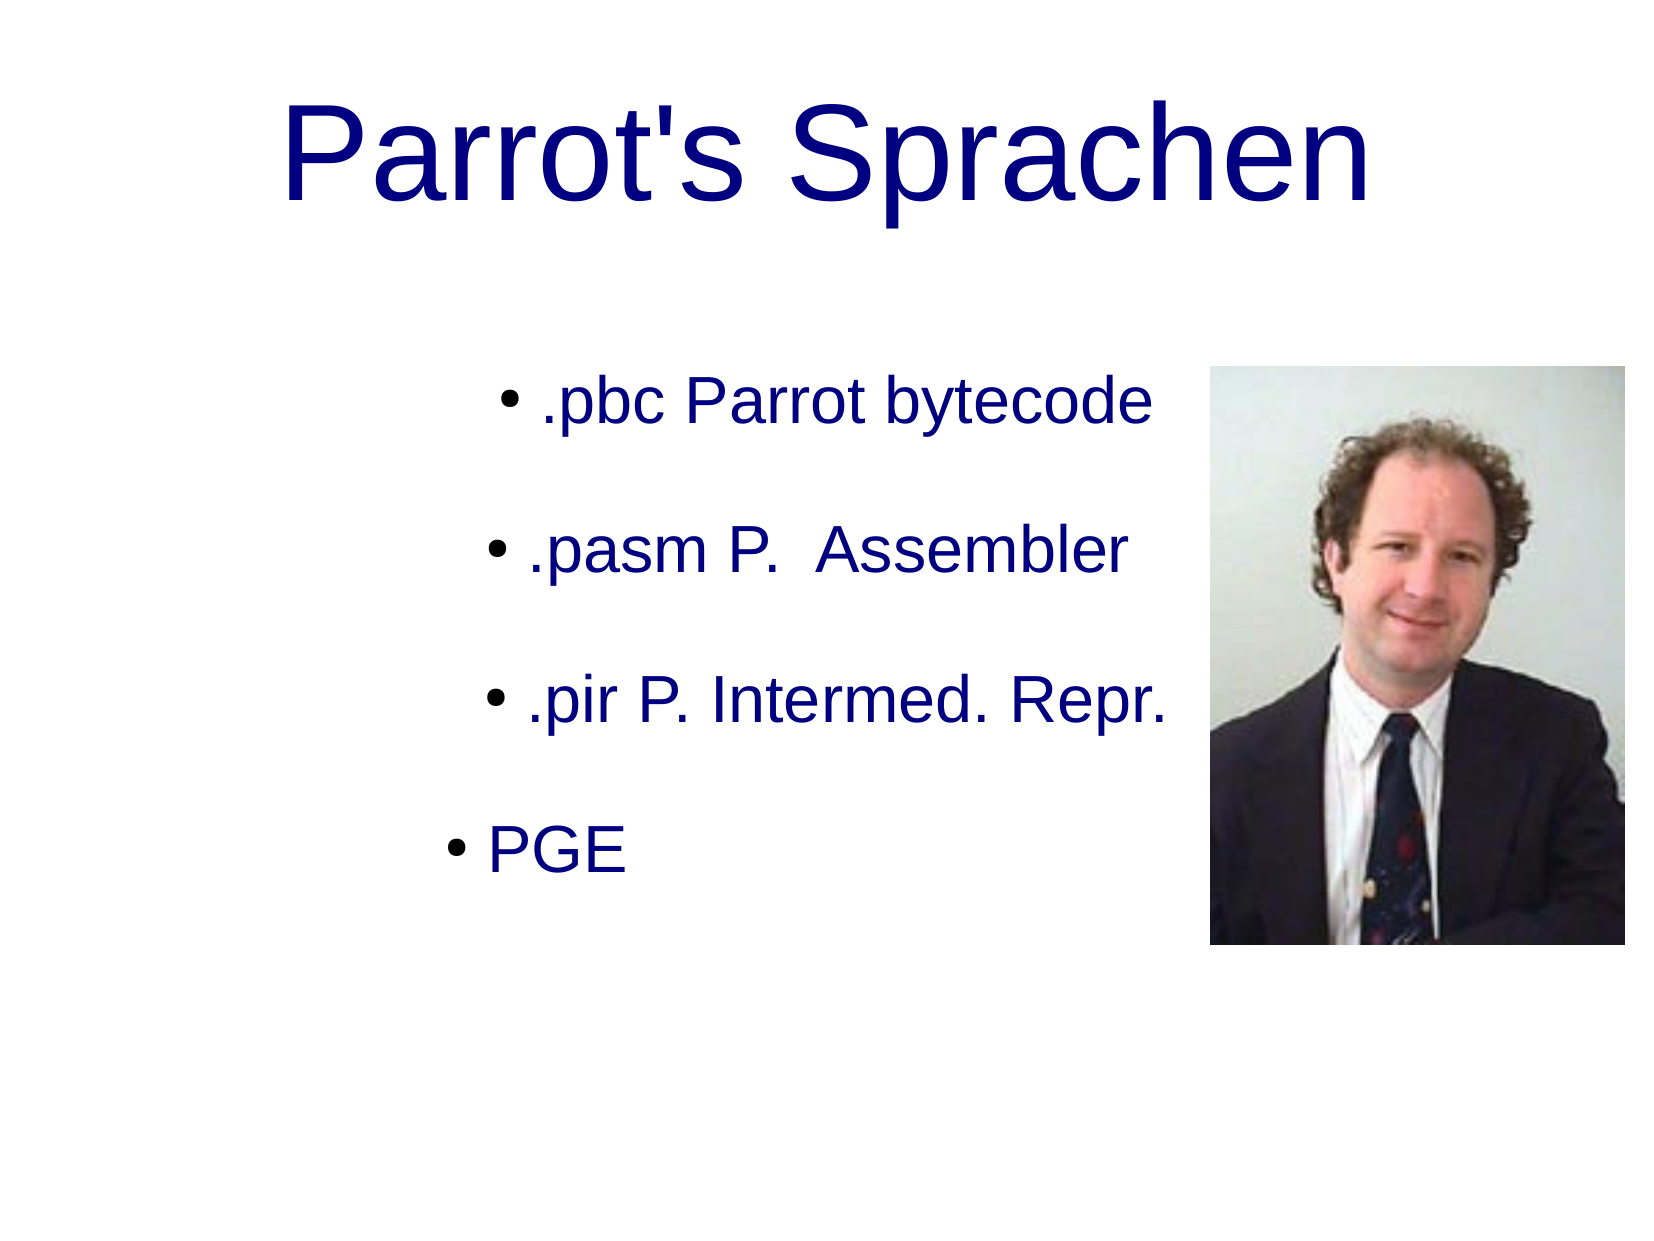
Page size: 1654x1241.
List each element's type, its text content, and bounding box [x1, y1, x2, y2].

title Parrot's Sprachen [82, 49, 1571, 257]
subtitle .pbc Parrot bytecode .pasm P. Assembler .pir P. Intermed. Repr. PGE P.Grammar Engine [82, 290, 1571, 1109]
picture [1210, 366, 1625, 945]
